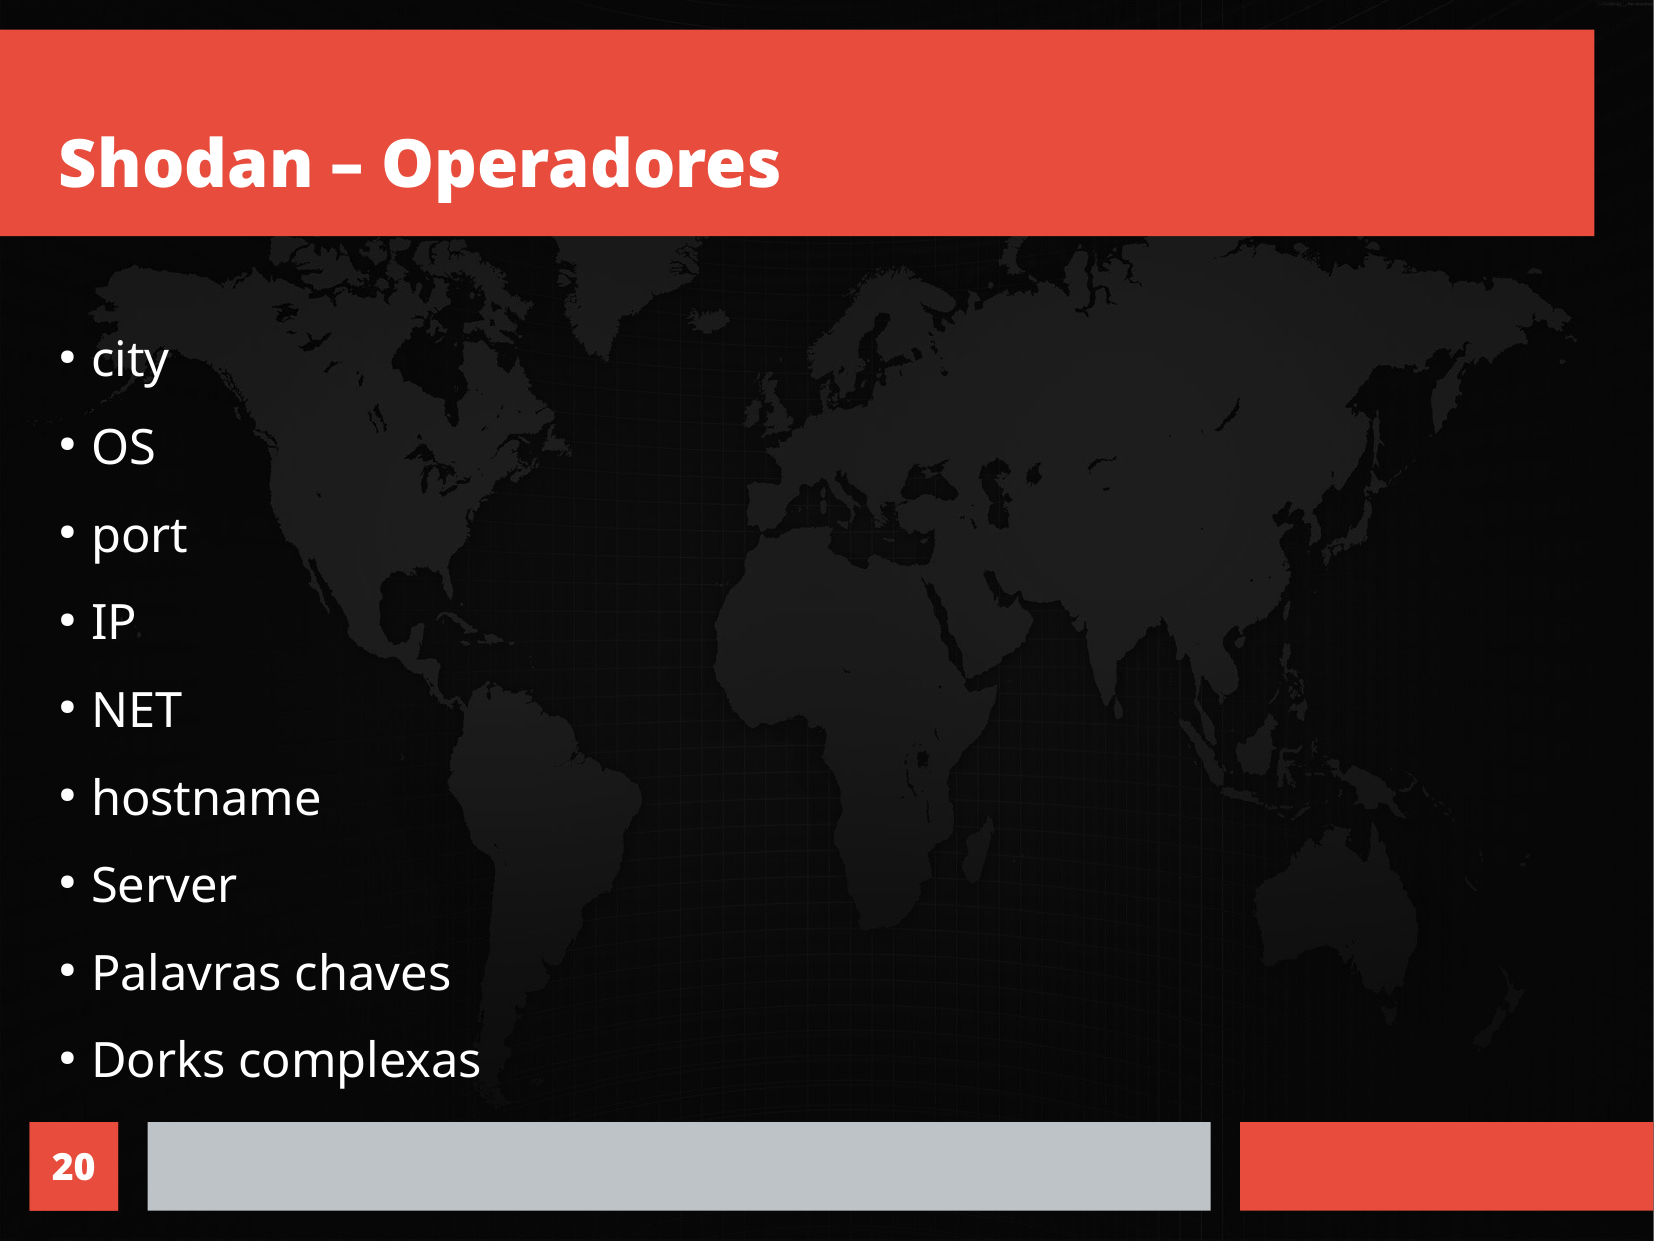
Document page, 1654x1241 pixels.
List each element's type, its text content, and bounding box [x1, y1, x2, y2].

picture [0, 0, 1654, 1241]
list city OS port IP NET hostname Server Palavras chaves Dorks complexas [59, 324, 1565, 1093]
title Shodan – Operadores [59, 59, 1595, 207]
